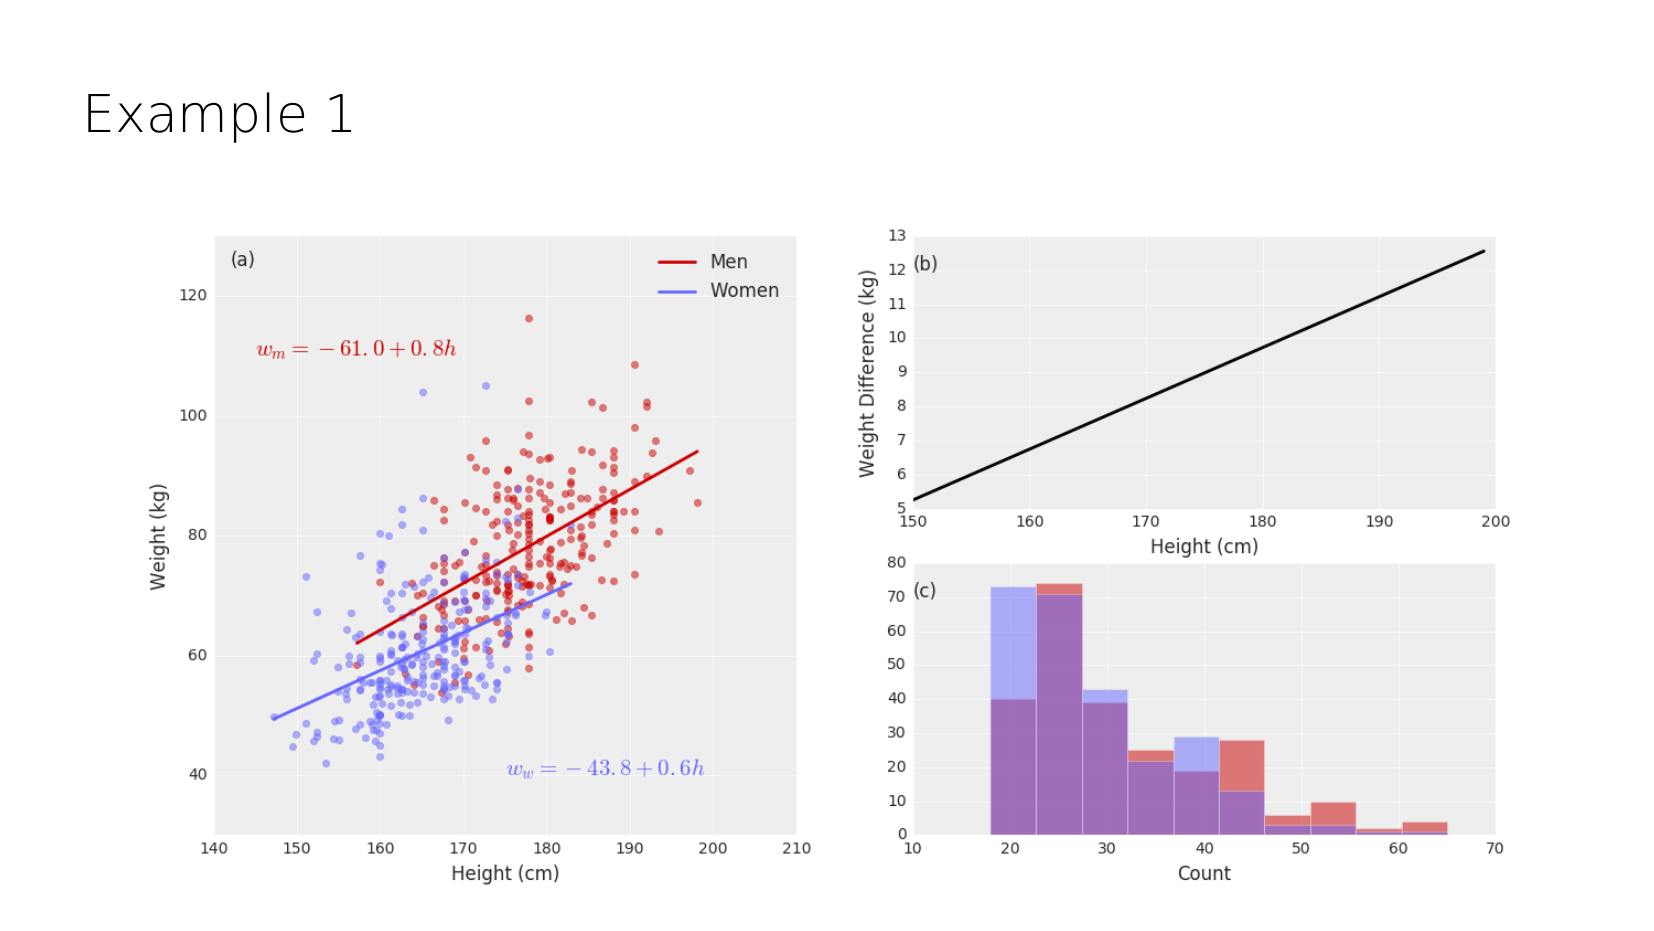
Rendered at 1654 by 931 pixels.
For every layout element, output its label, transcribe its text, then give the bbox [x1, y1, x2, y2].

title Example 1 [82, 37, 1571, 193]
picture [129, 211, 1525, 902]
